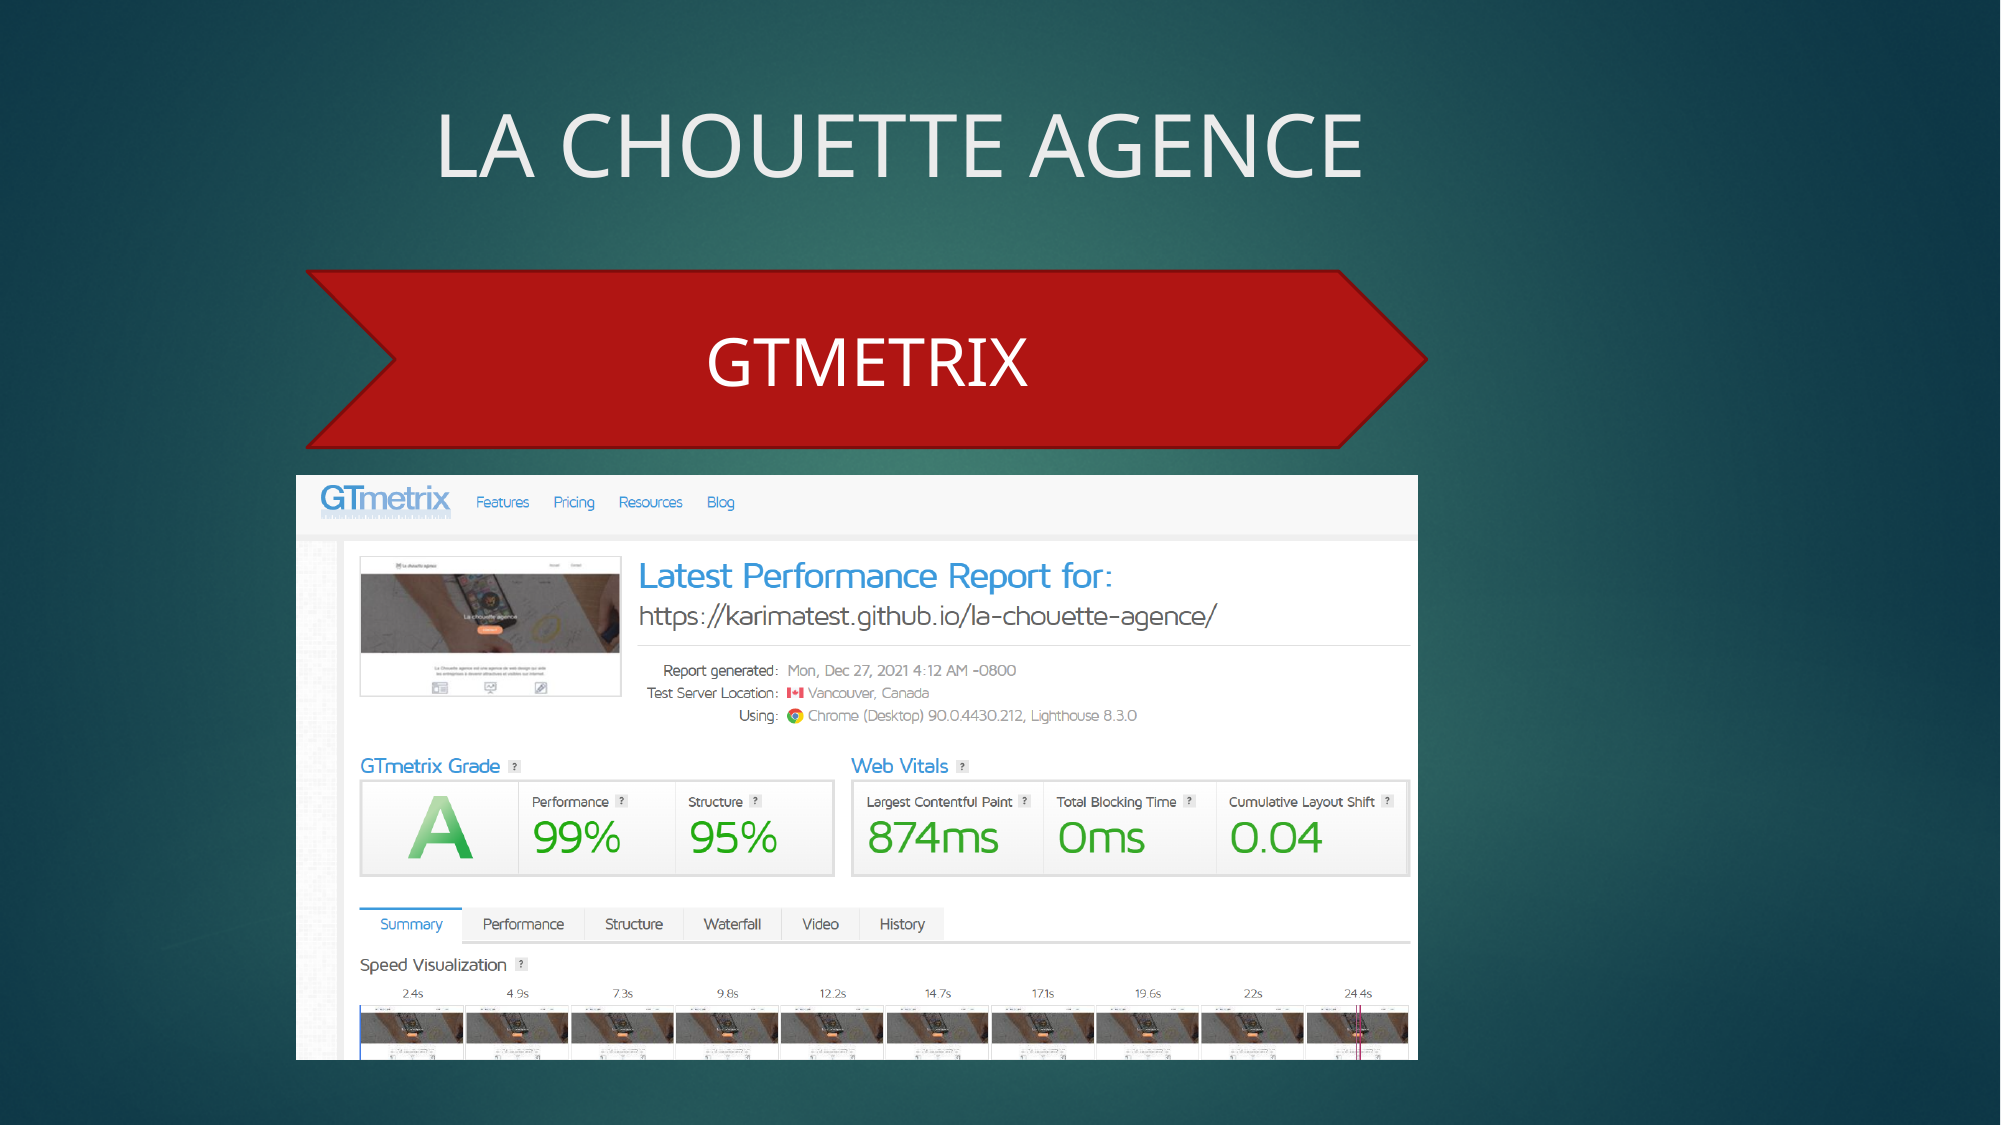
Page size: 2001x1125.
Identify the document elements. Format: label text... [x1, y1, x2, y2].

text_box GTMETRIX [306, 271, 1427, 448]
title LA CHOUETTE AGENCE [168, 82, 1649, 205]
picture [296, 475, 1418, 1060]
